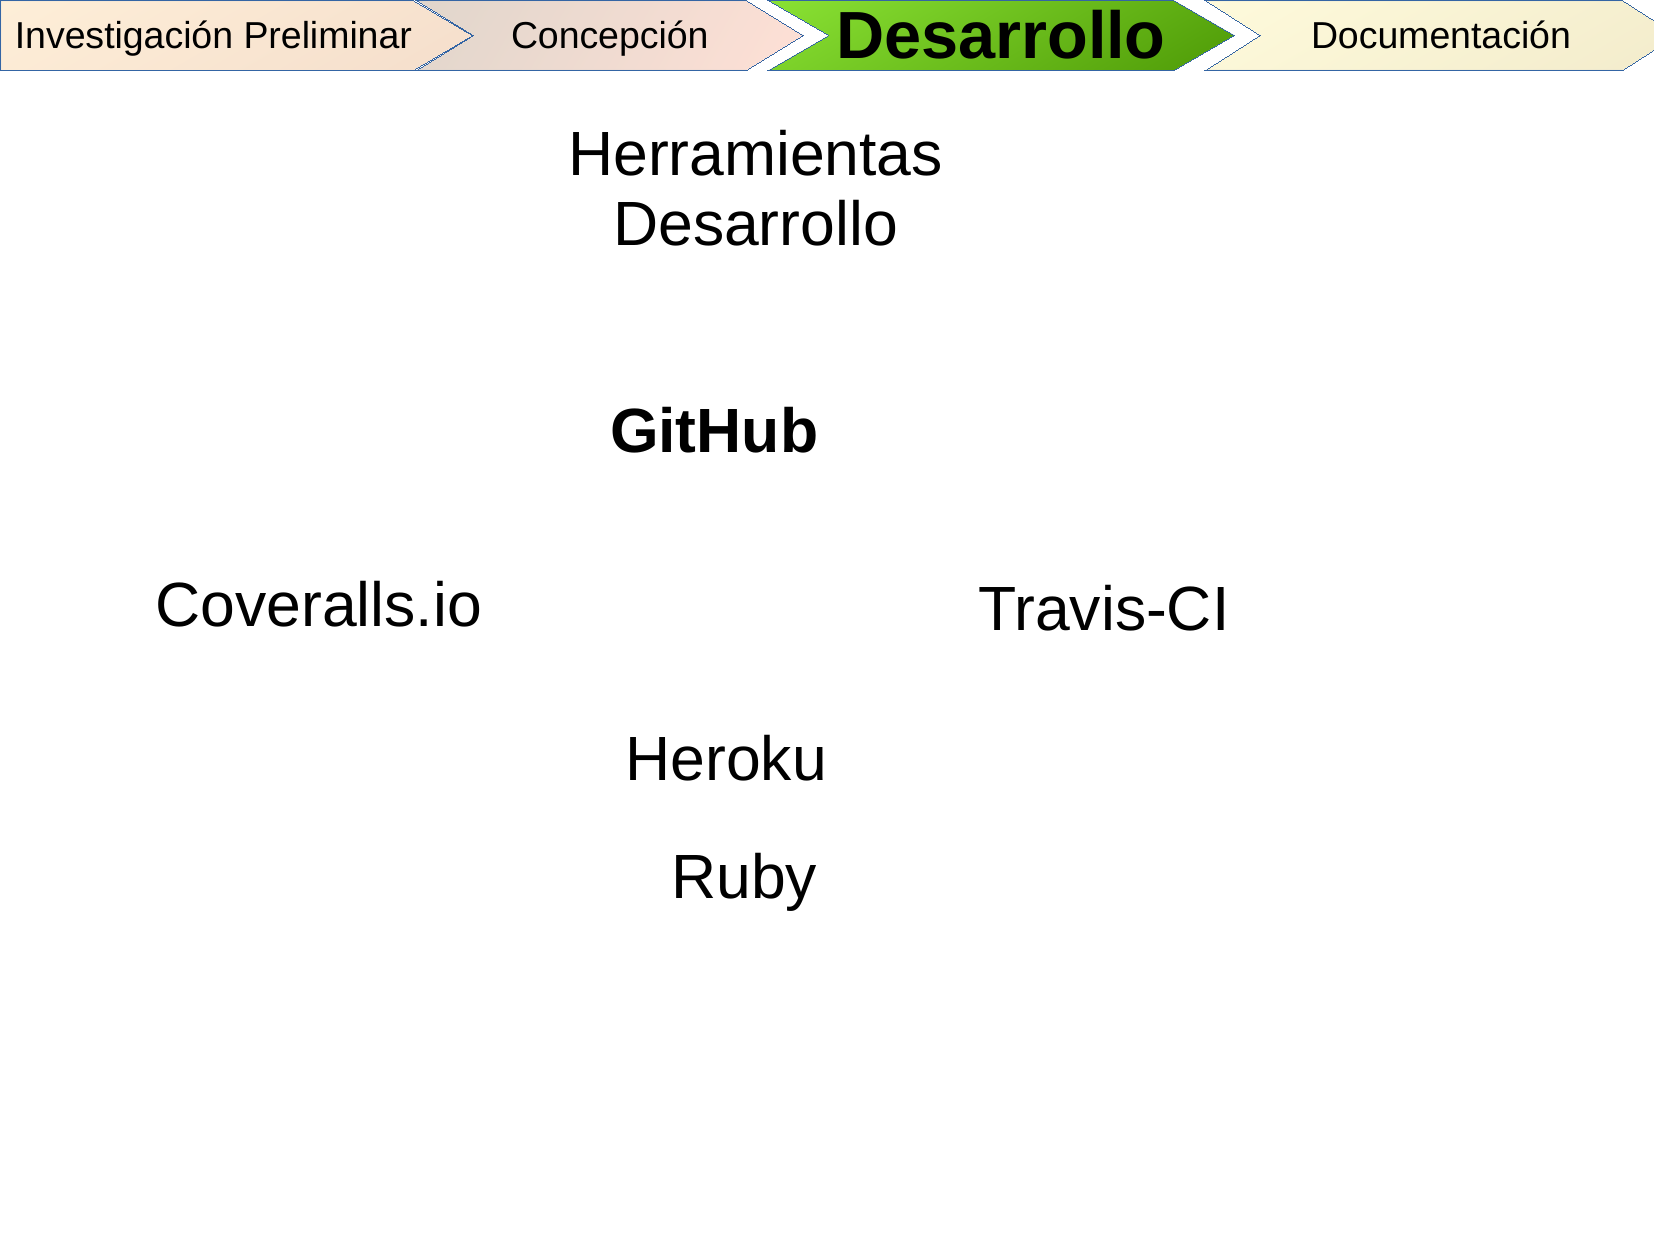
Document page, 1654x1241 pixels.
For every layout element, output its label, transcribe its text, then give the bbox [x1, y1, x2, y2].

text_box Investigación Preliminar [0, 0, 473, 71]
title GitHub [543, 377, 886, 485]
title Travis-CI [933, 555, 1276, 662]
title Coveralls.io [35, 560, 603, 650]
text_box Desarrollo [767, 0, 1235, 71]
text_box Documentación [1204, 0, 1654, 71]
title Ruby [637, 826, 851, 928]
title Herramientas Desarrollo [460, 118, 1052, 260]
text_box Concepción [415, 0, 804, 71]
title Heroku [437, 702, 1016, 815]
